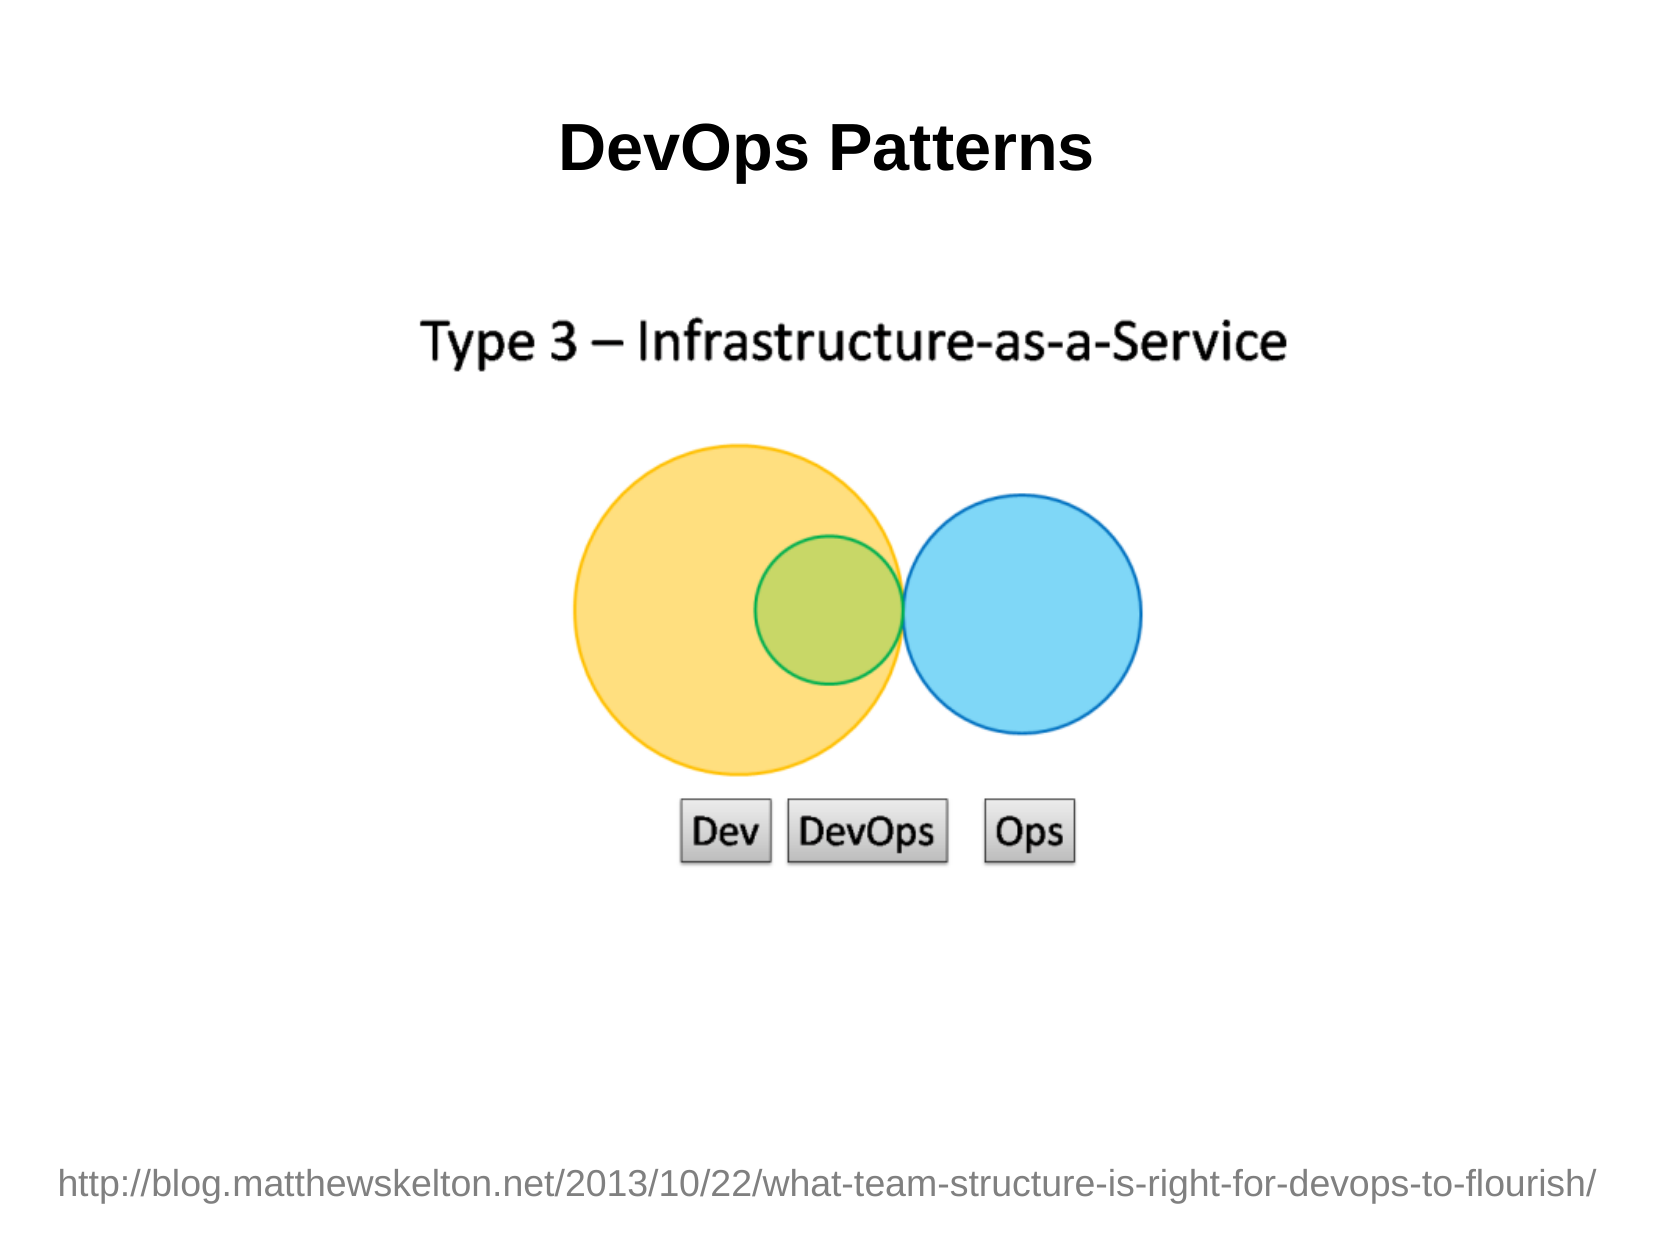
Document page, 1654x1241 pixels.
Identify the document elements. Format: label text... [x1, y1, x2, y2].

text_box http://blog.matthewskelton.net/2013/10/22/what-team-structure-is-right-for-devops-to-flourish/ [42, 1155, 1611, 1212]
picture [361, 248, 1346, 988]
subtitle DevOps Patterns [82, 0, 1571, 628]
